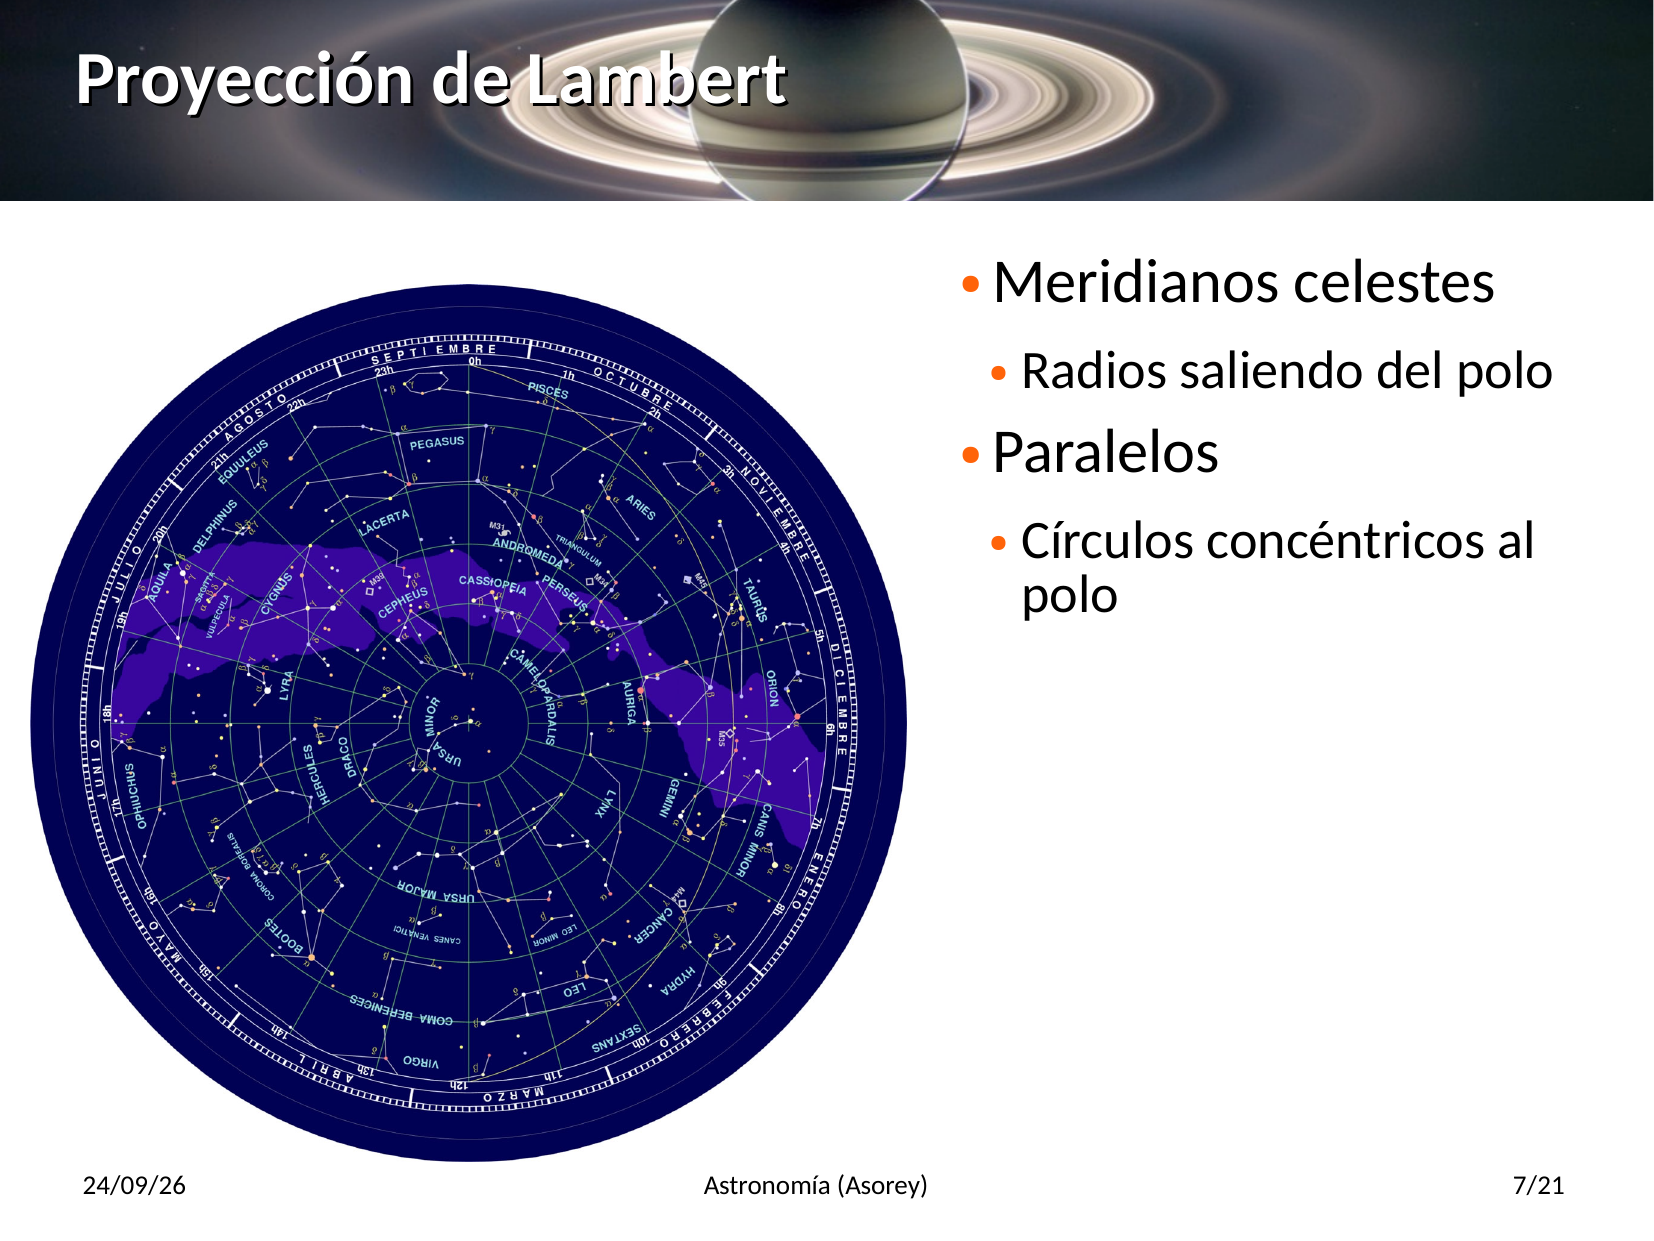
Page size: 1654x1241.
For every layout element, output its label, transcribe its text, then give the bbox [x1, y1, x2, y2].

list Meridianos celestes Radios saliendo del polo Paralelos Círculos concéntricos al polo [930, 255, 1572, 1156]
picture [30, 284, 907, 1162]
picture [0, 0, 1654, 201]
title Proyección de Lambert [75, 19, 1564, 151]
